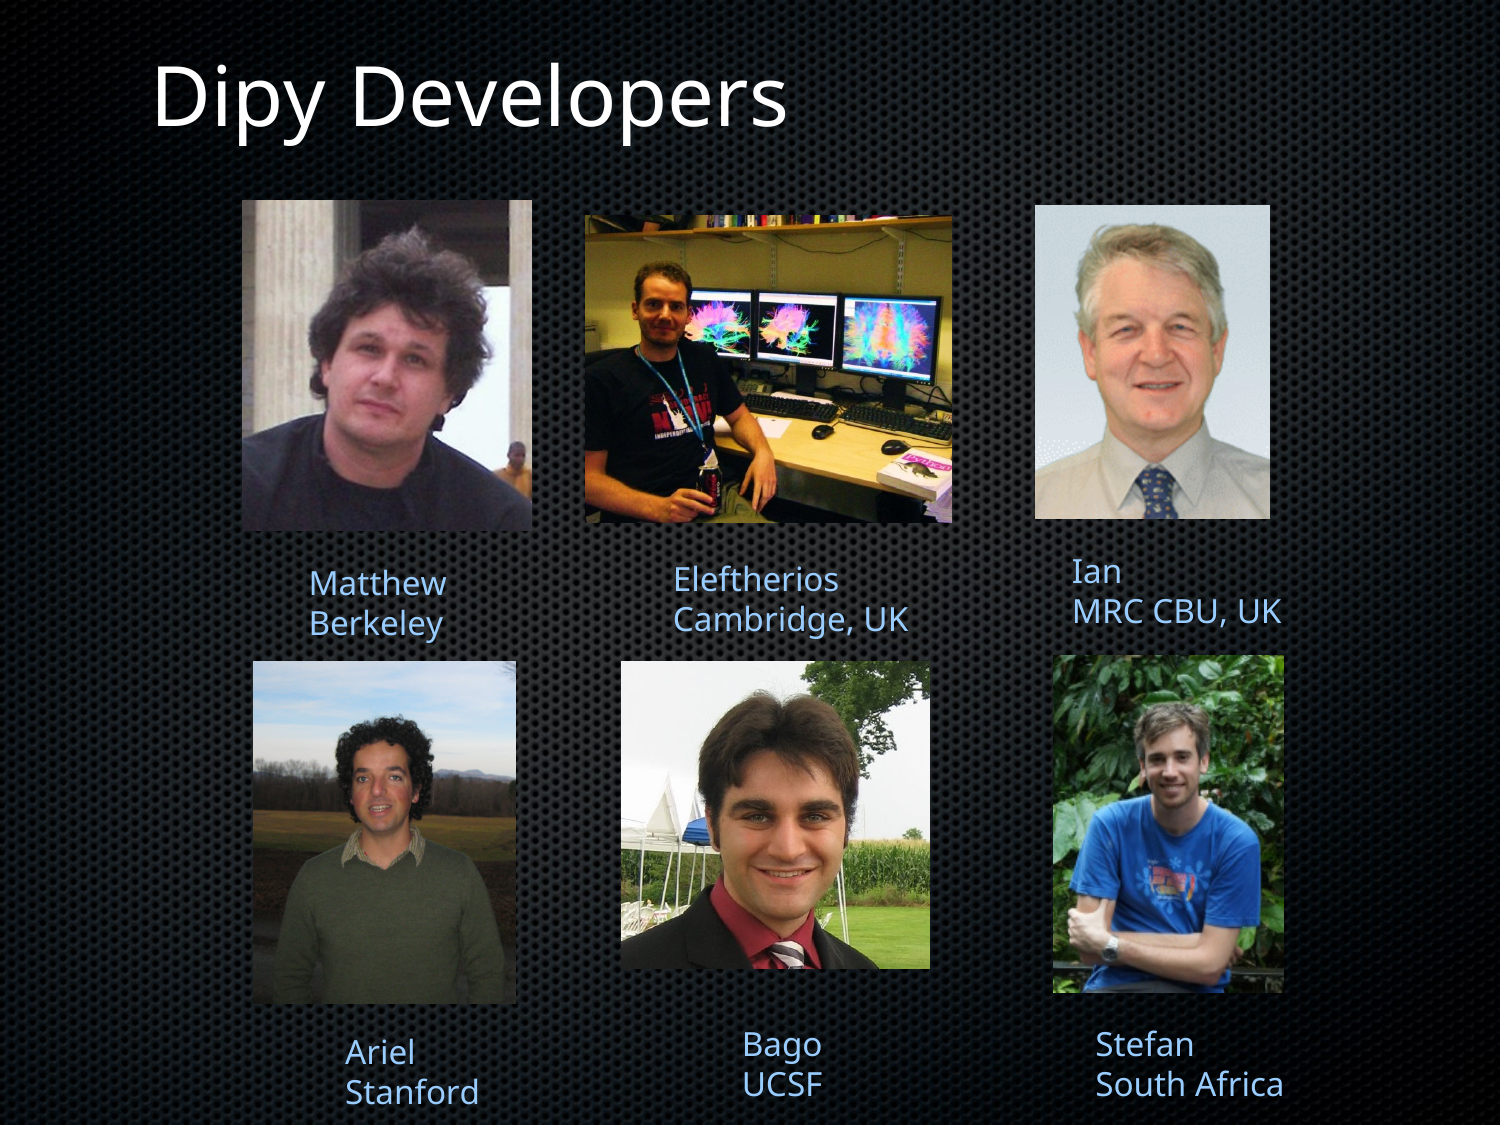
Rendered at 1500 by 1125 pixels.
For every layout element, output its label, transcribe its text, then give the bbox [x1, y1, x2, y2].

text_box Bago UCSF [727, 1015, 845, 1123]
text_box Ariel Stanford [330, 1023, 502, 1119]
text_box Stefan South Africa [1080, 1015, 1313, 1111]
text_box Dipy Developers [135, 35, 853, 151]
picture [0, 0, 1500, 1125]
text_box Ian MRC CBU, UK [1057, 543, 1308, 638]
text_box Matthew Berkeley [293, 555, 469, 680]
text_box Eleftherios Cambridge, UK [658, 551, 946, 646]
